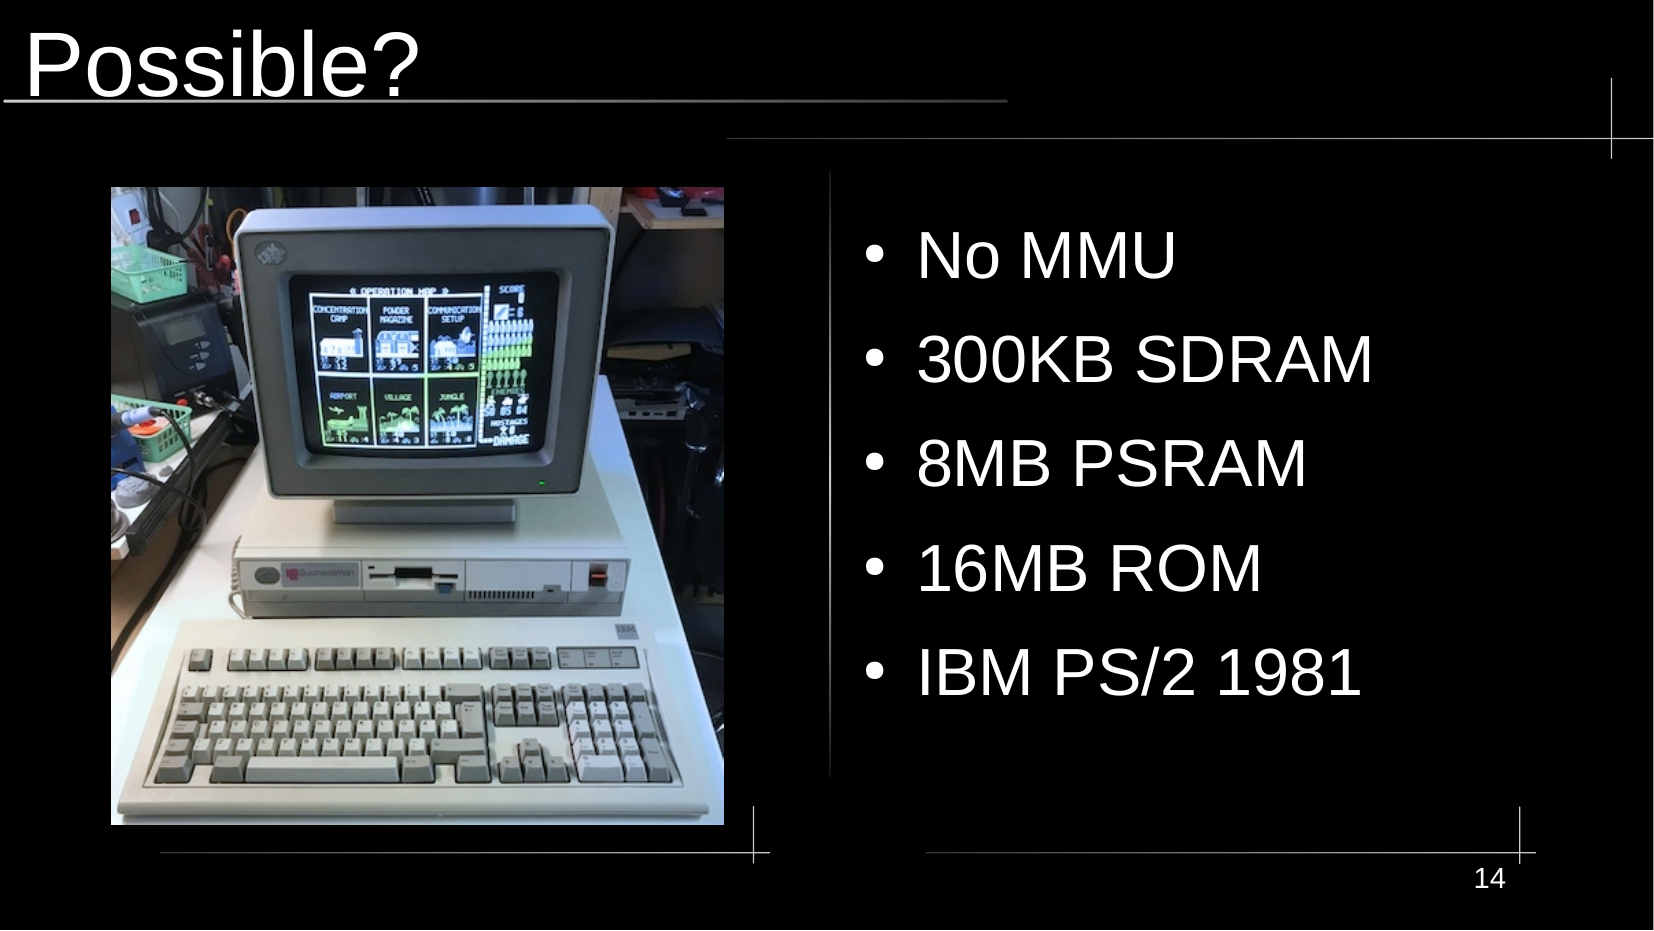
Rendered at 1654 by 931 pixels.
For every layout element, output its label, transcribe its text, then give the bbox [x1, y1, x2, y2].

title Possible? [23, 11, 1589, 119]
list No MMU 300KB SDRAM 8MB PSRAM 16MB ROM IBM PS/2 1981 [845, 217, 1572, 758]
picture [111, 187, 724, 826]
